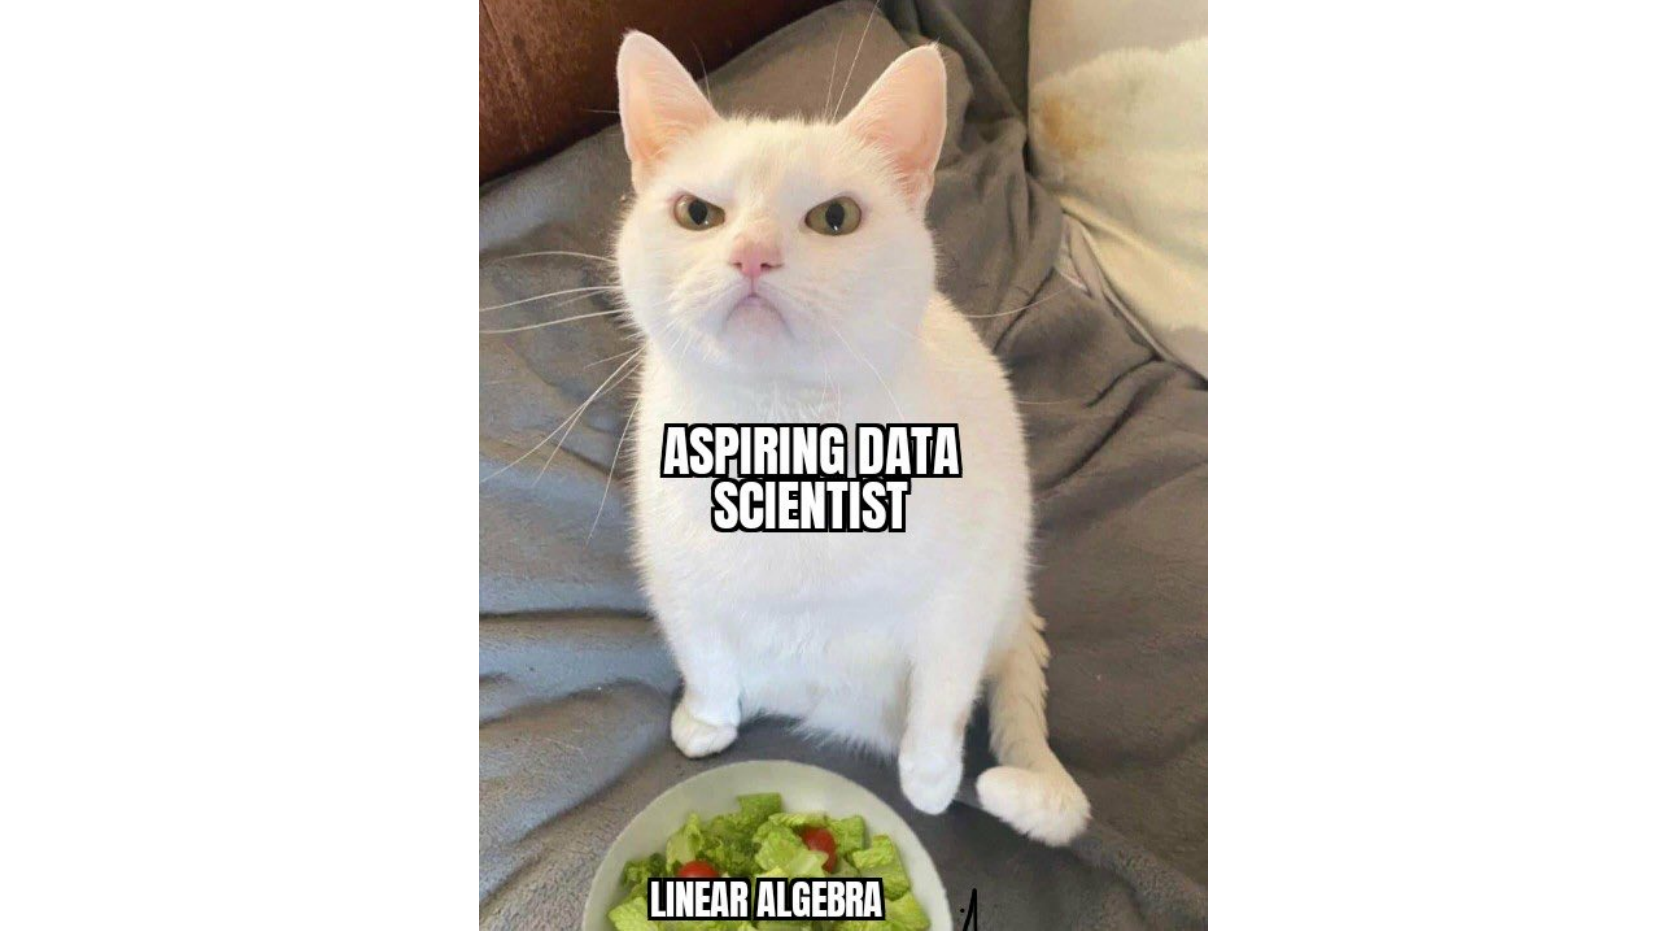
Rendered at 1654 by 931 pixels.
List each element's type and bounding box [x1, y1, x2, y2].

picture [479, 0, 1208, 931]
